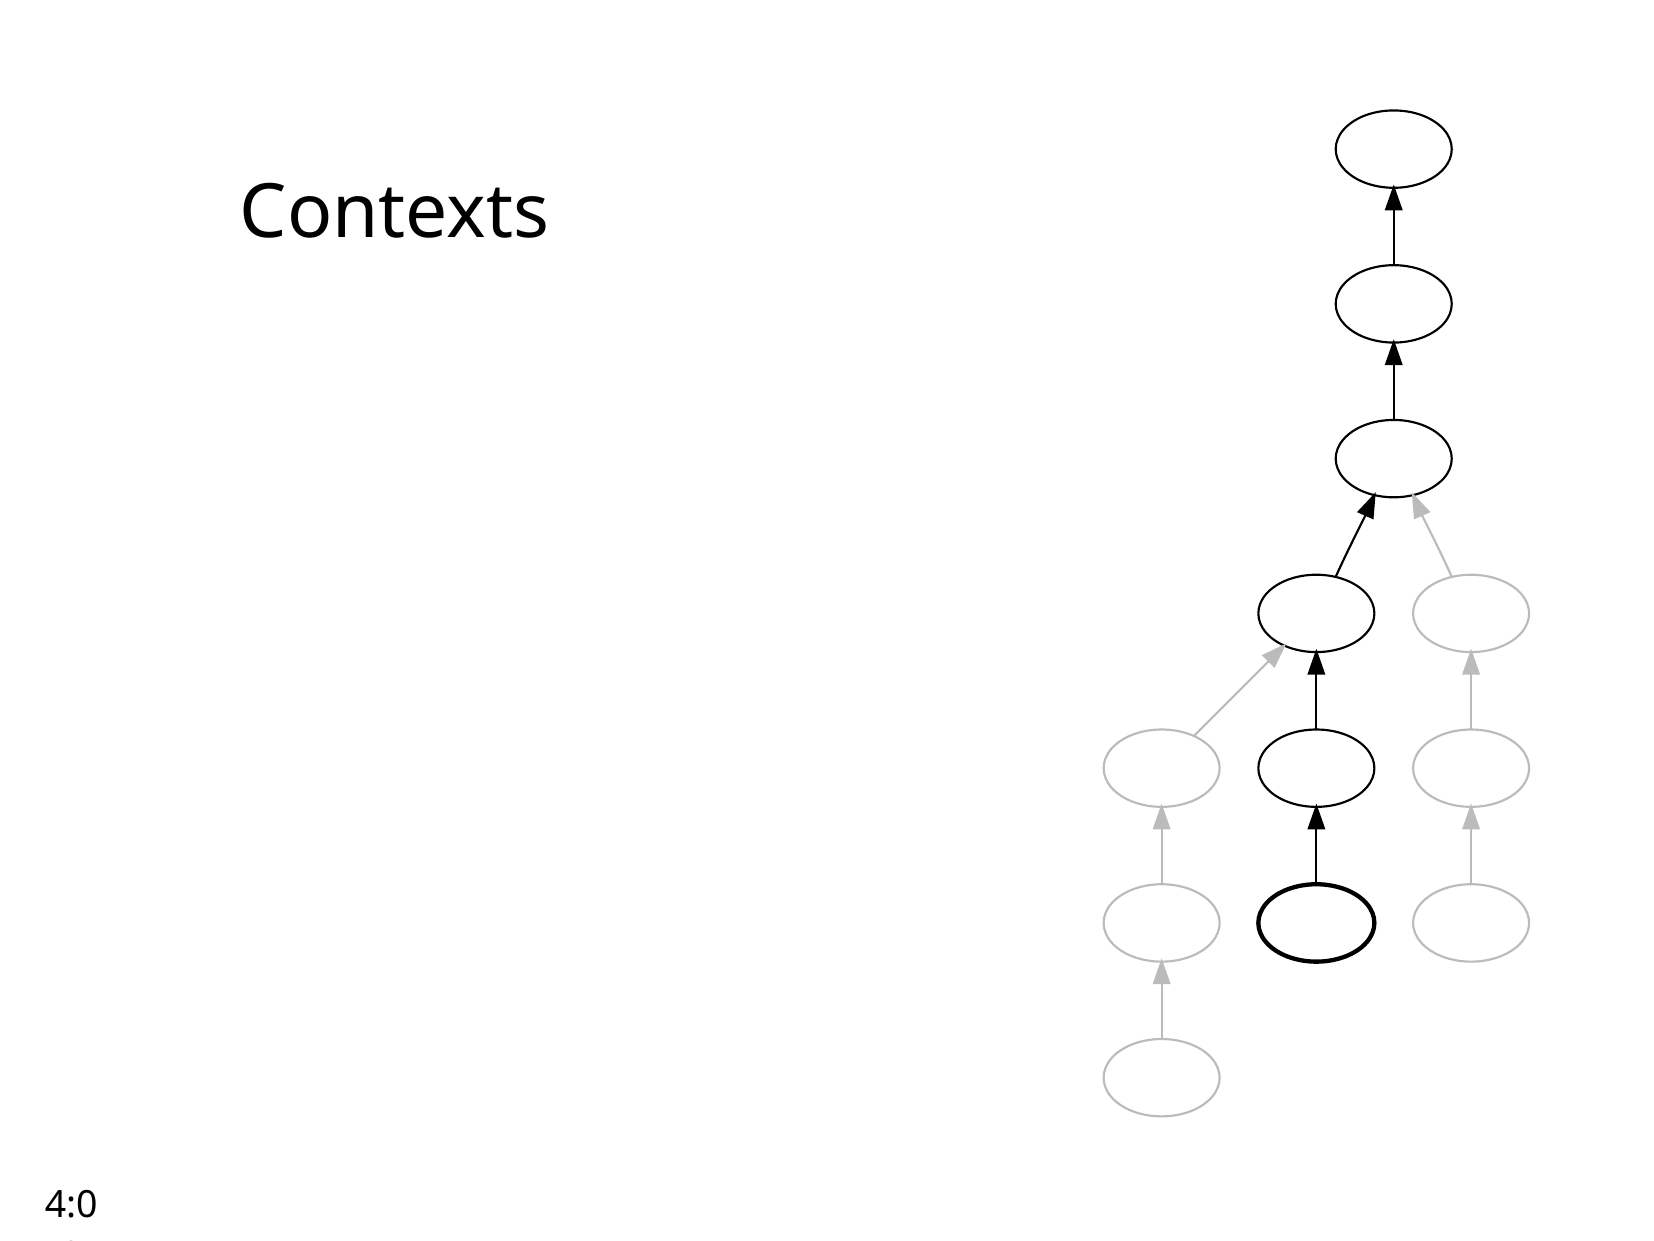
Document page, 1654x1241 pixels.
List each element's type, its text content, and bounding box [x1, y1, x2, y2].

text_box Contexts [225, 150, 512, 240]
text_box 4:00 [30, 1170, 126, 1238]
picture [1095, 101, 1538, 1126]
